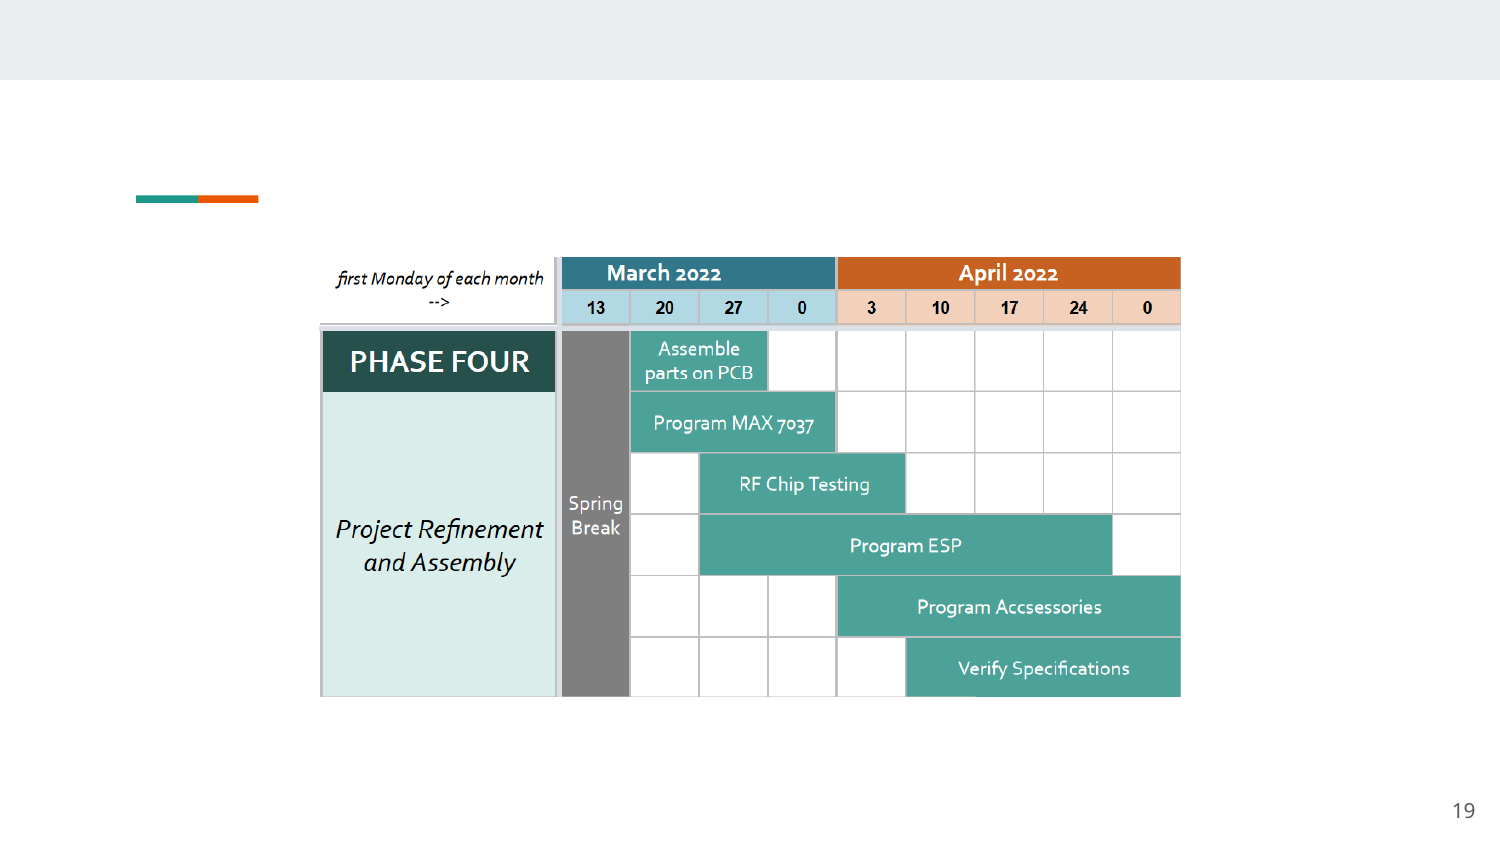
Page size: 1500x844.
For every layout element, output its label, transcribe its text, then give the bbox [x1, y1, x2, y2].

slide_number <number> [1400, 779, 1491, 844]
picture [319, 257, 1181, 697]
